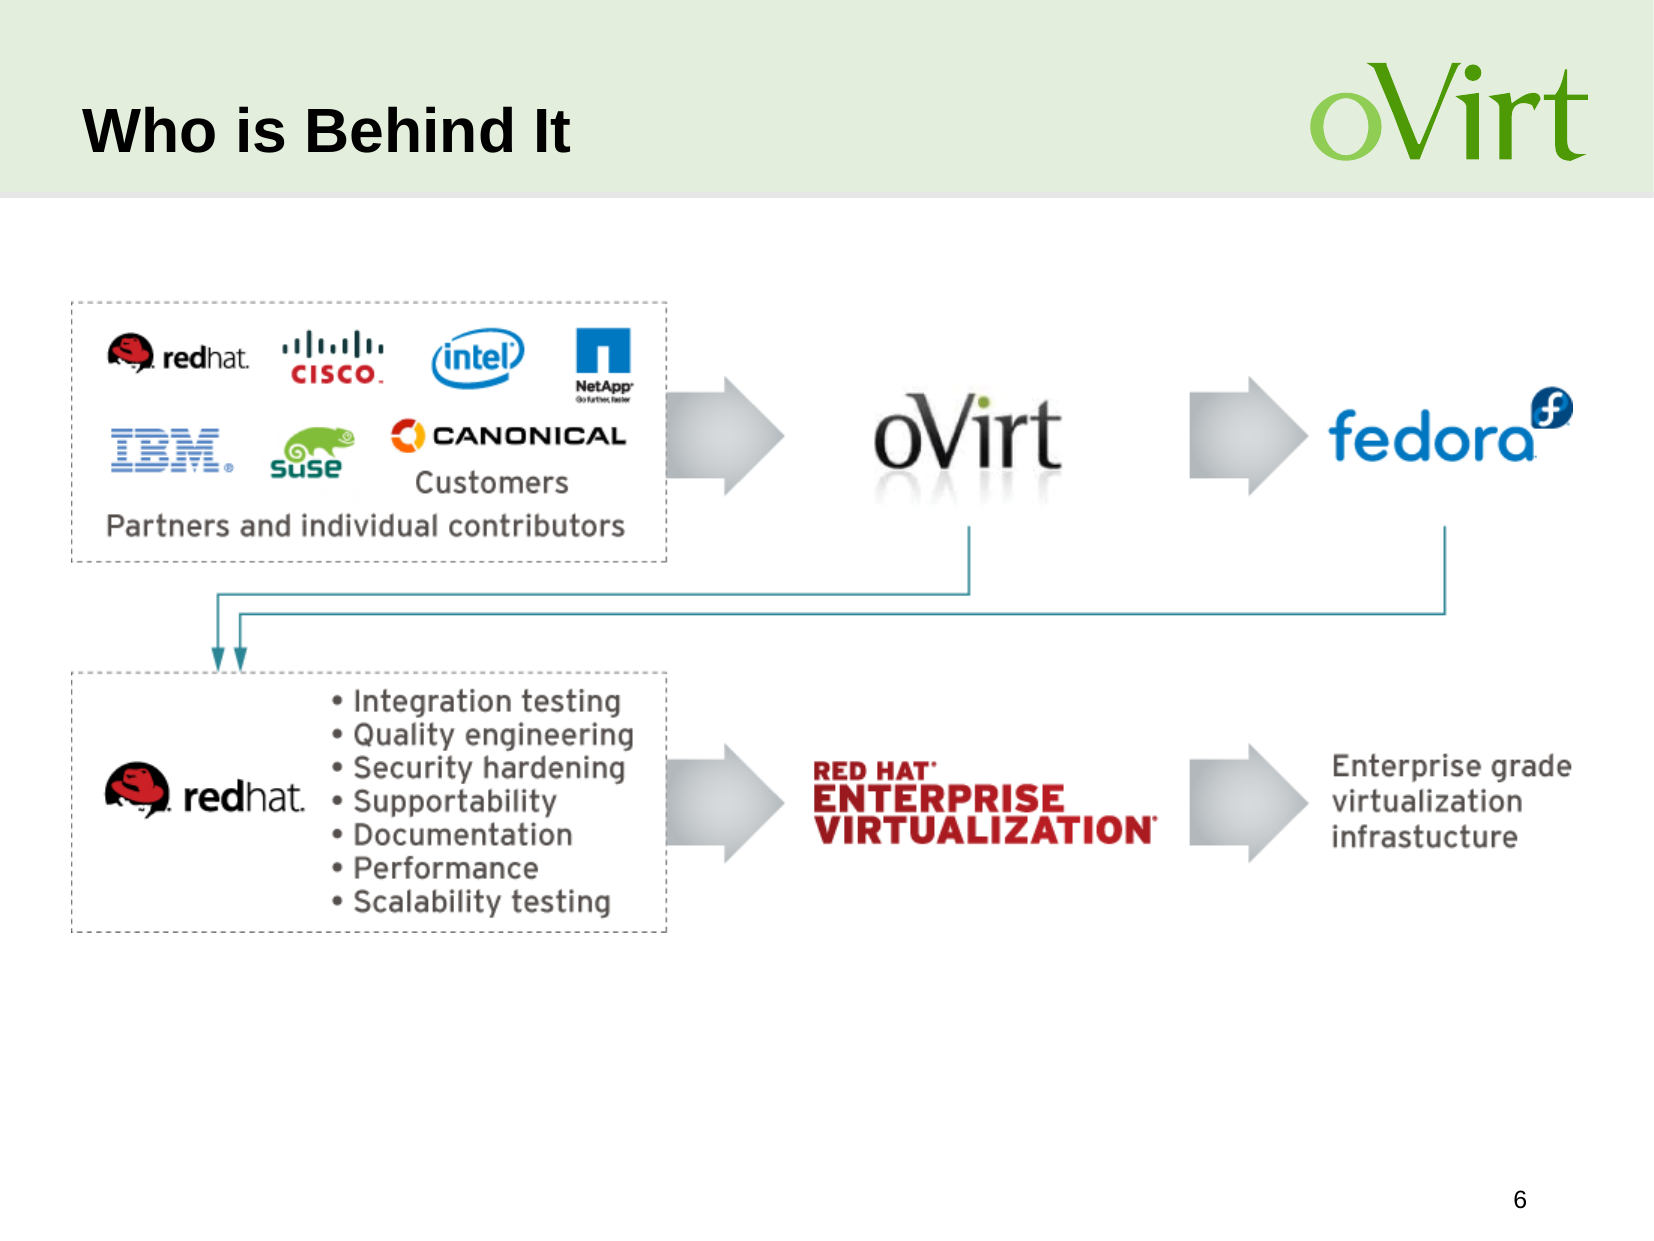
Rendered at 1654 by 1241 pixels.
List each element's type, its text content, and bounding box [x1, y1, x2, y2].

title Who is Behind It [82, 37, 1571, 226]
picture [71, 298, 1573, 933]
